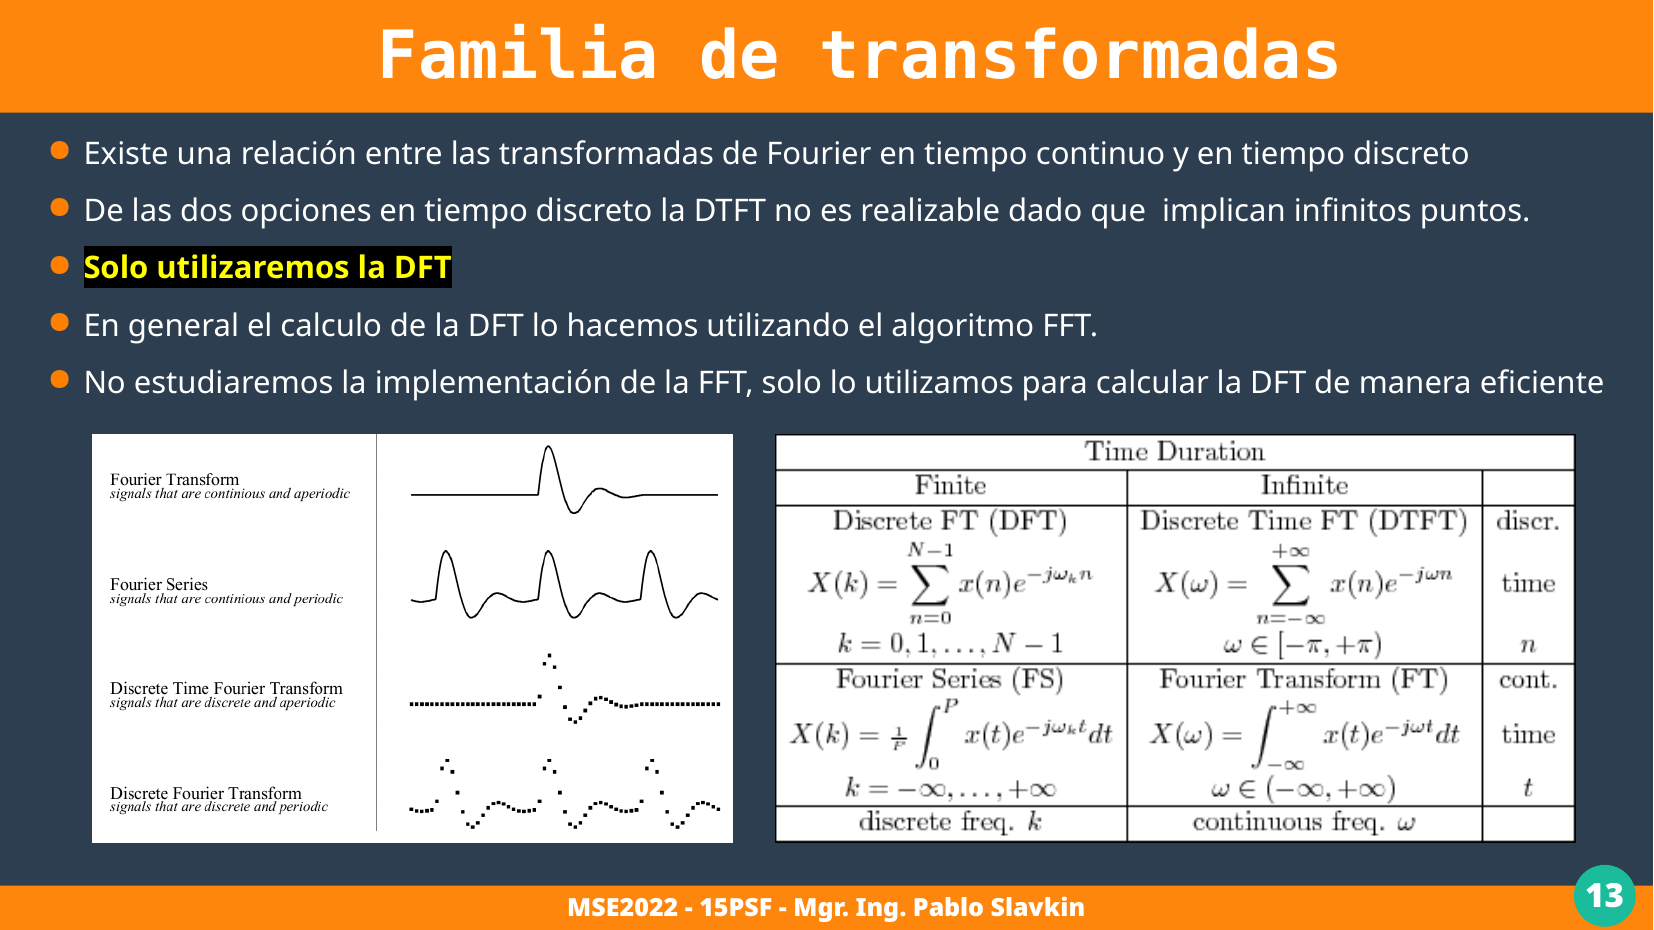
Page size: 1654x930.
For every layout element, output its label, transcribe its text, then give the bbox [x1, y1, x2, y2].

list Existe una relación entre las transformadas de Fourier en tiempo continuo y en tiempo discreto De las dos opciones en tiempo discreto la DTFT no es realizable dado que implican infinitos puntos. Solo utilizaremos la DFT En general el calculo de la DFT lo hacemos utilizando el algoritmo FFT. No estudiaremos la implementación de la FFT, solo lo utilizamos para calcular la DFT de manera eficiente [35, 131, 1613, 413]
picture [92, 434, 733, 843]
title Familia de transformadas [377, 16, 1388, 113]
picture [775, 434, 1576, 843]
